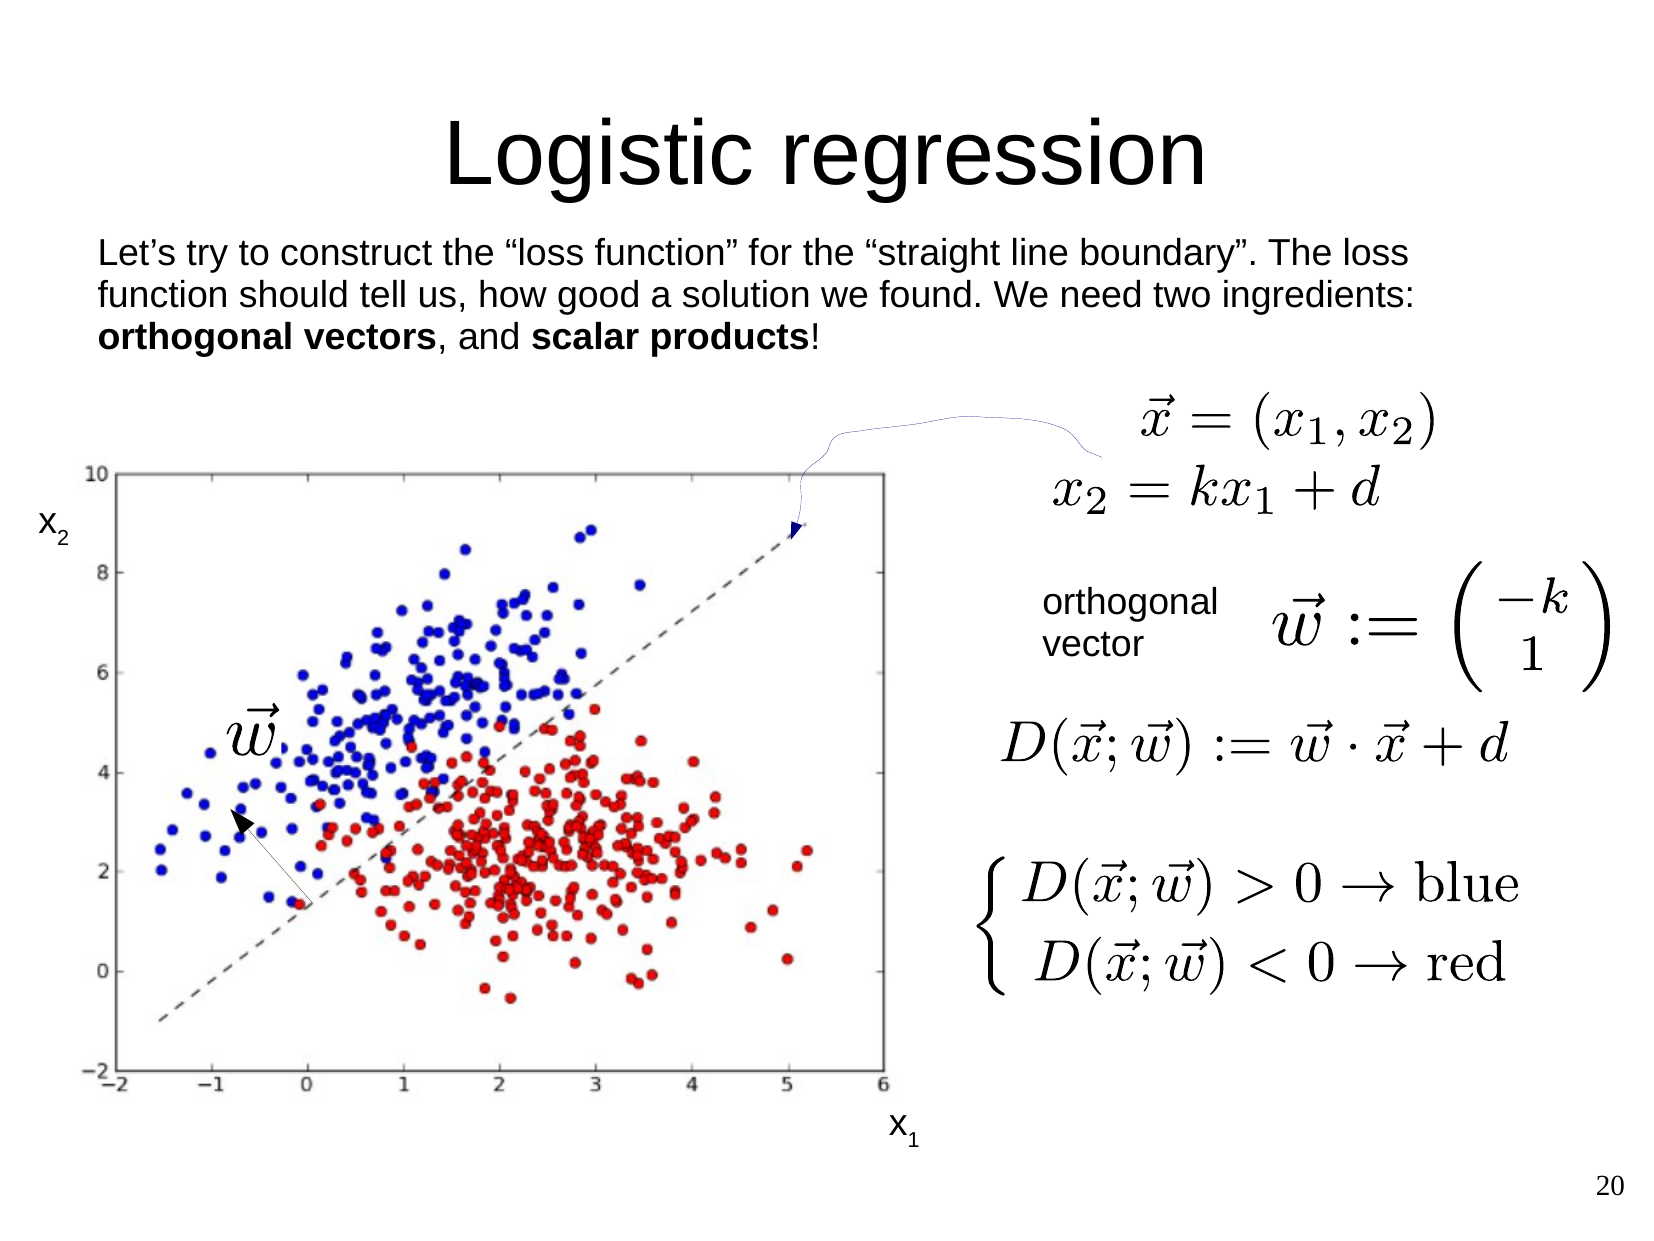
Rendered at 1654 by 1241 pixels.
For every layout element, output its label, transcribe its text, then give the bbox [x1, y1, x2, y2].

text_box Let’s try to construct the “loss function” for the “straight line boundary”. The loss function should tell us, how good a solution we found. We need two ingredients: orthogonal vectors, and scalar products! [82, 224, 1536, 366]
text_box [224, 702, 282, 756]
text_box x1 [874, 1093, 957, 1199]
text_box [1270, 561, 1624, 693]
text_box orthogonal vector [1027, 572, 1264, 672]
picture [996, 715, 1511, 778]
title Logistic regression [82, 49, 1571, 257]
picture [1136, 389, 1442, 453]
picture [968, 856, 1520, 996]
text_box x2 [23, 491, 107, 597]
picture [35, 436, 940, 1116]
text_box [1051, 464, 1381, 514]
